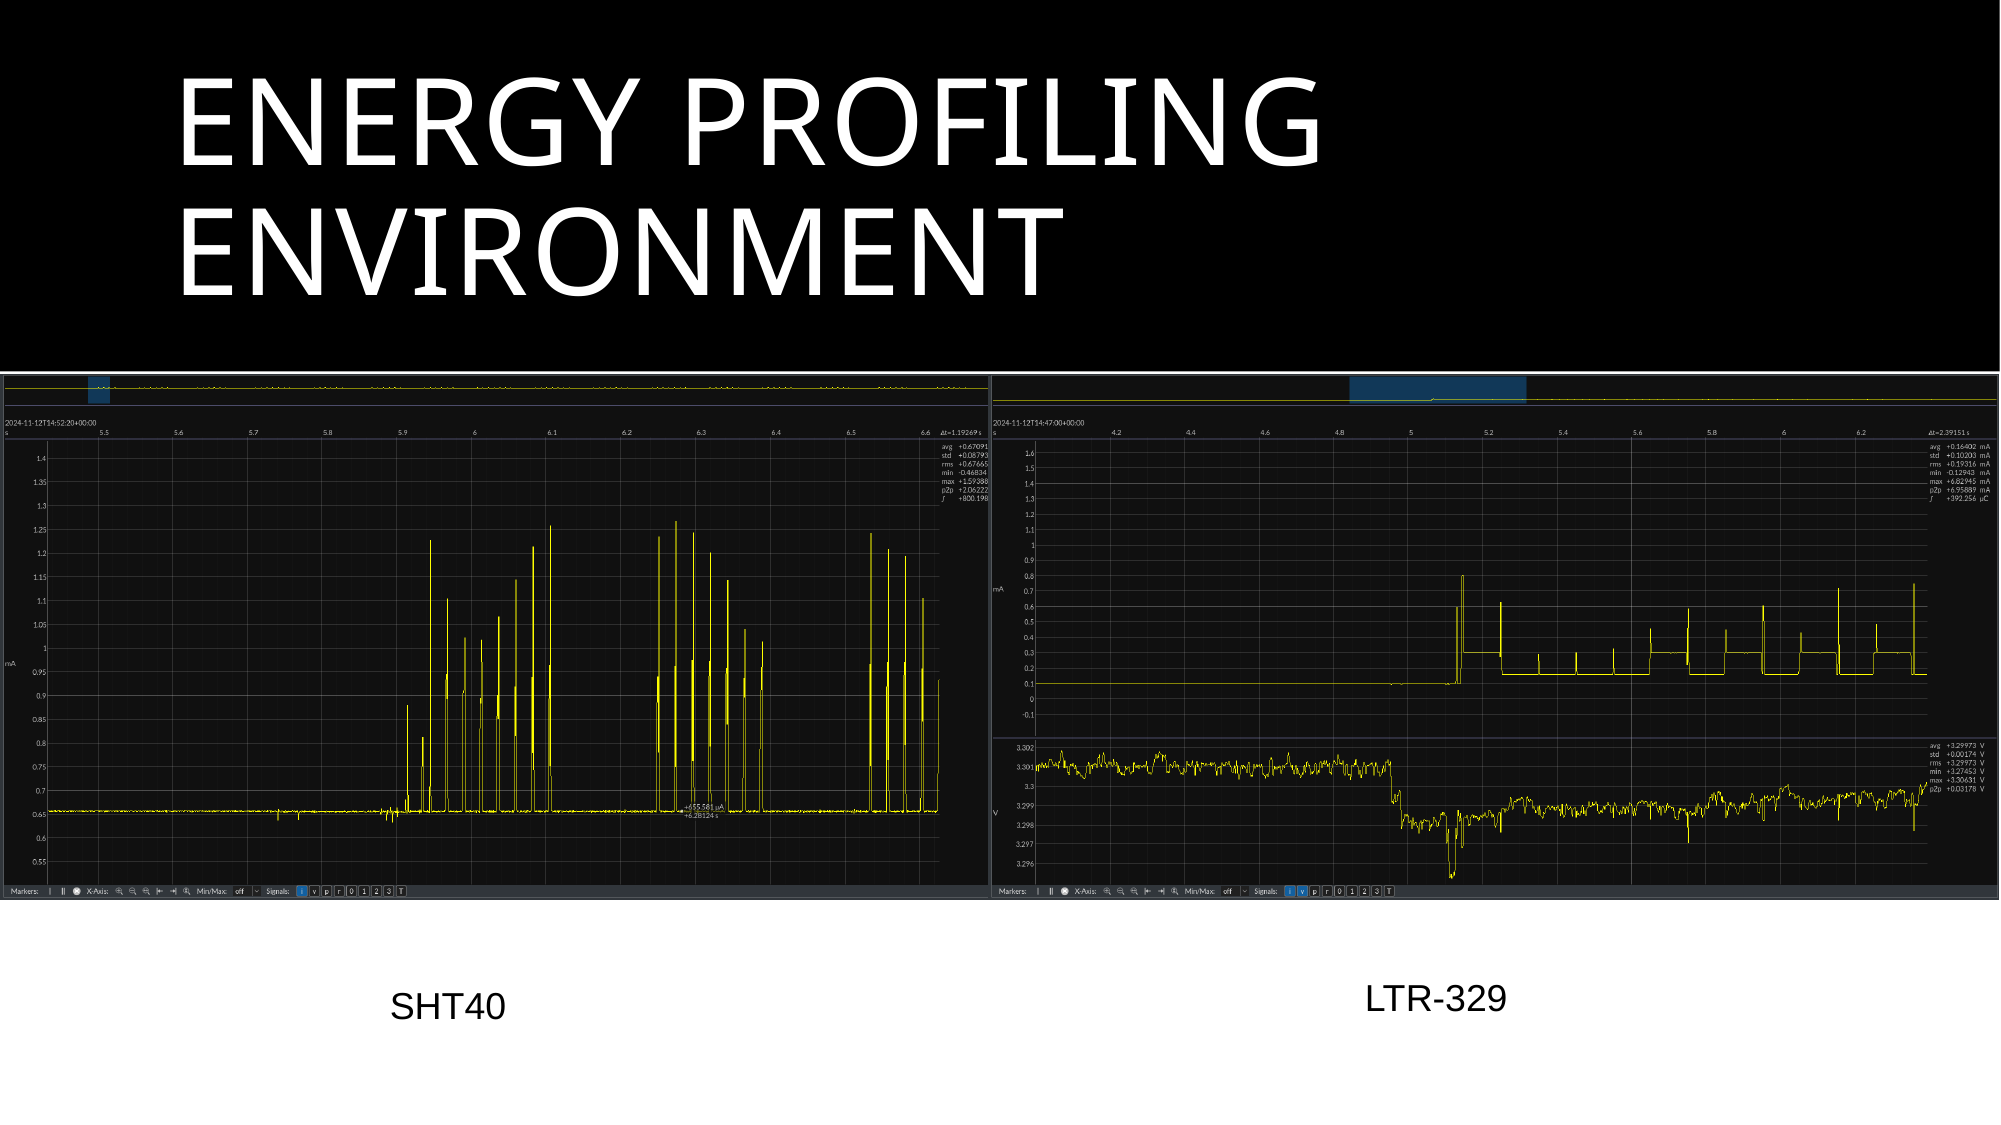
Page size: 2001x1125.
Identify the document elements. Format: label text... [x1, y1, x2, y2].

title Energy profiling Environment [157, 52, 1842, 331]
text_box LTR-329 [1349, 966, 1575, 1108]
text_box SHT40 [375, 974, 522, 1032]
picture [0, 374, 1999, 900]
